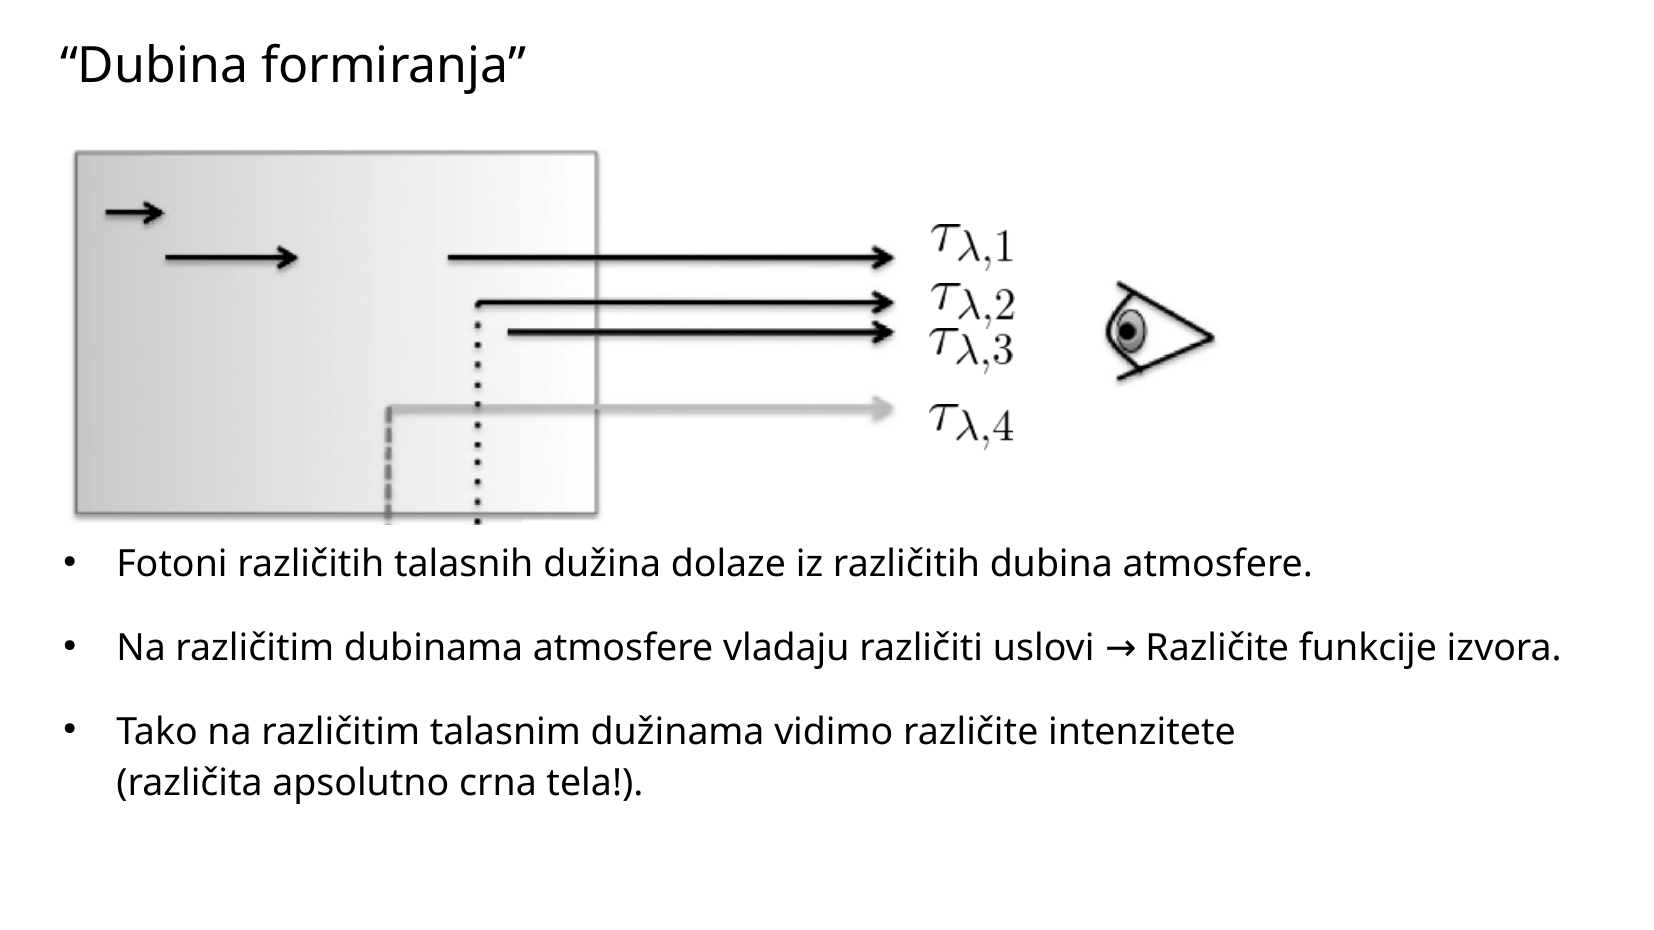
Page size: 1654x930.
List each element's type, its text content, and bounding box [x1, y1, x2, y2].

picture [59, 133, 901, 526]
picture [929, 283, 1015, 374]
picture [1087, 262, 1237, 394]
list Fotoni različitih talasnih dužina dolaze iz različitih dubina atmosfere. Na različitim dubinama atmosfere vladaju različiti uslovi → Različite funkcije izvora. Tako na različitim talasnim dužinama vidimo različite intenzitete (različita apsolutno crna tela!). [45, 536, 1635, 892]
title “Dubina formiranja” [59, 13, 1648, 113]
picture [931, 224, 1013, 271]
picture [929, 404, 1013, 450]
